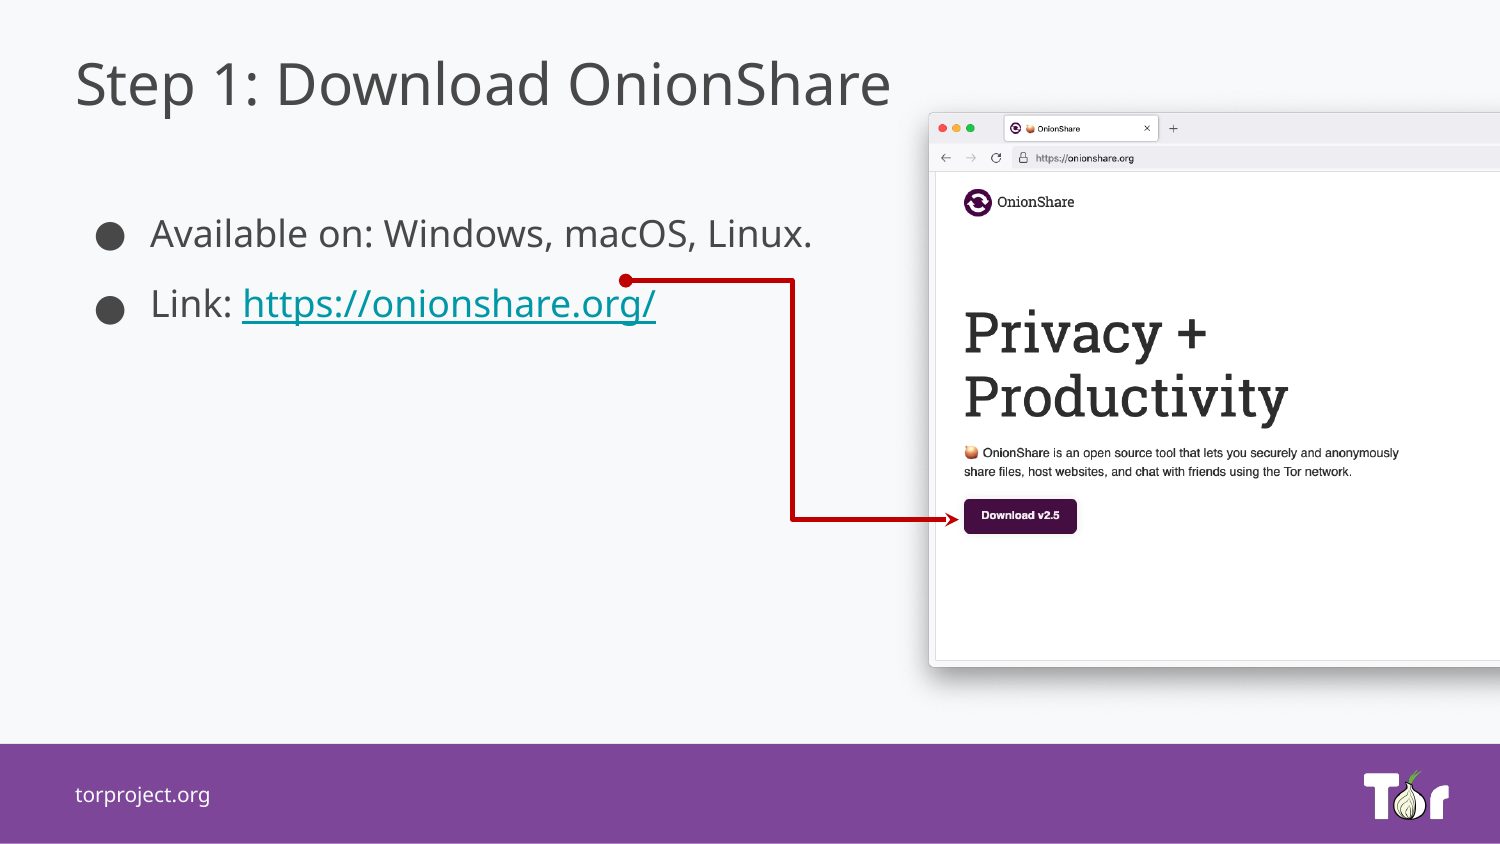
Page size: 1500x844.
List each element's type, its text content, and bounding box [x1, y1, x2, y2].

list Available on: Windows, macOS, Linux. Link: https://onionshare.org/ [75, 187, 818, 713]
picture [890, 86, 1500, 718]
title Step 1: Download OnionShare [75, 46, 1436, 141]
picture [1364, 768, 1449, 820]
